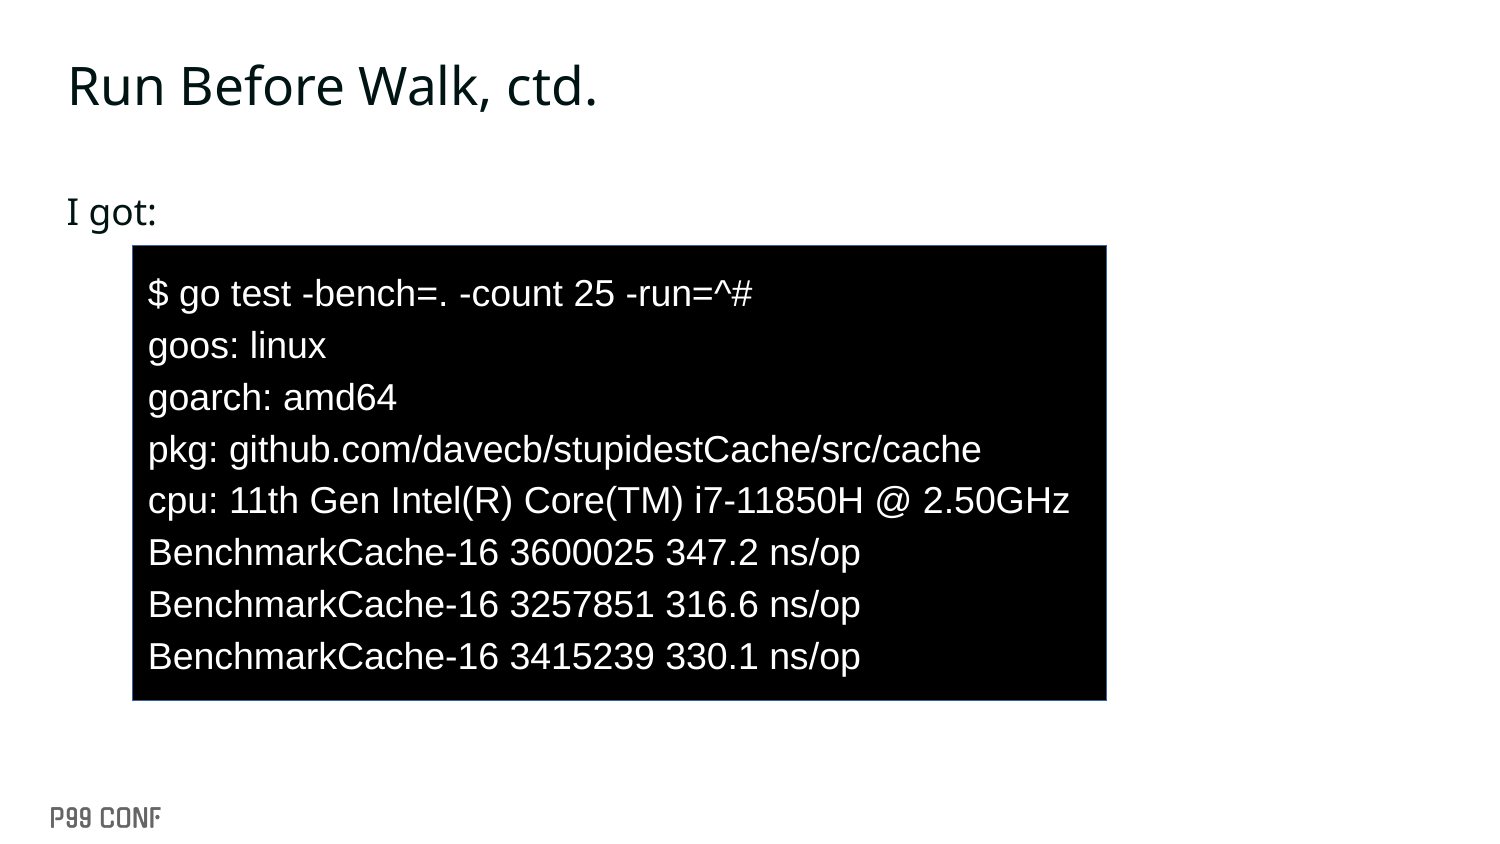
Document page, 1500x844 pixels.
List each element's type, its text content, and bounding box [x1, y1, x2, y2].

list I got: [51, 166, 661, 248]
list $ go test -bench=. -count 25 -run=^# goos: linux goarch: amd64 pkg: github.com/davecb/stupidestCache/src/cache cpu: 11th Gen Intel(R) Core(TM) i7-11850H @ 2.50GHz BenchmarkCache-16 3600025 347.2 ns/op BenchmarkCache-16 3257851 316.6 ns/op BenchmarkCache-16 3415239 330.1 ns/op [132, 247, 1107, 721]
title Run Before Walk, ctd. [52, 37, 1451, 132]
picture [51, 807, 161, 828]
